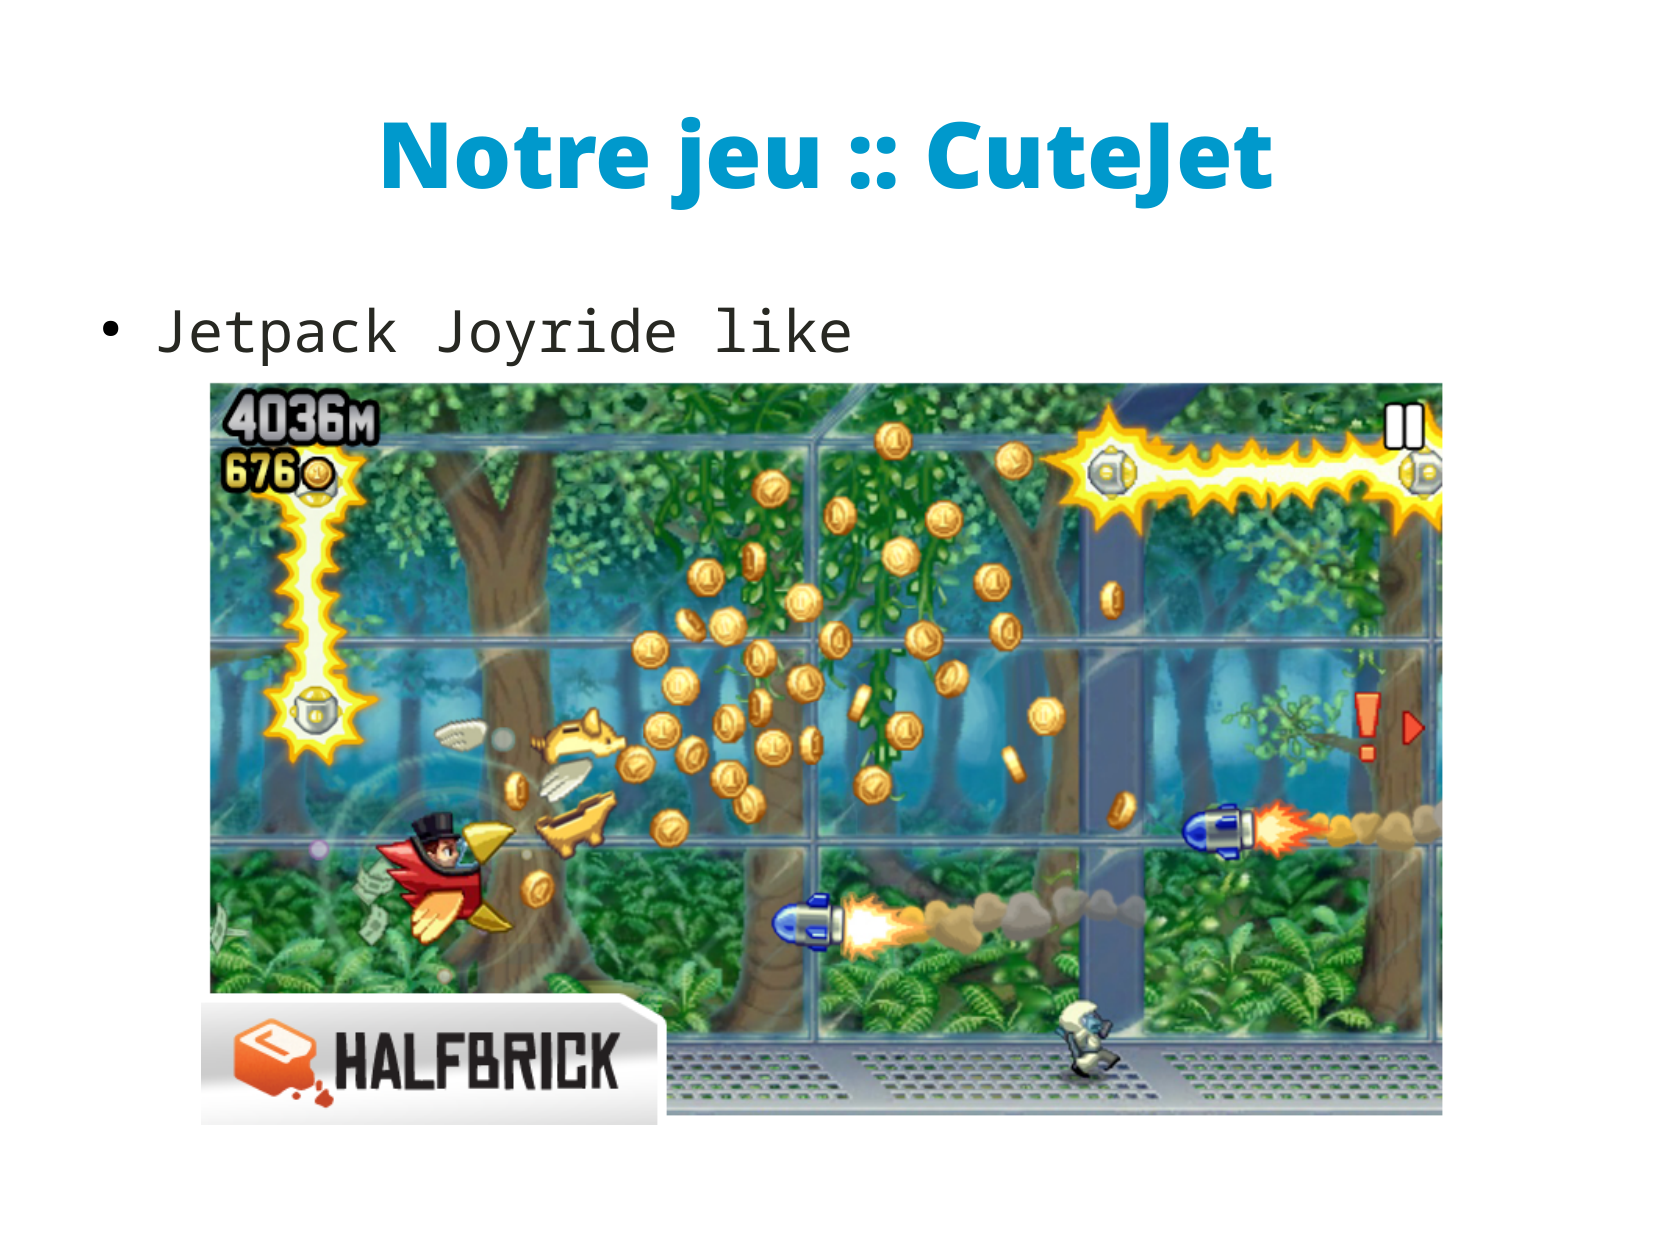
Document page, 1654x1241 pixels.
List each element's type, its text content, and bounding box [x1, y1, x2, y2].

picture [201, 374, 1452, 1125]
list Jetpack Joyride like [82, 290, 1571, 1010]
title Notre jeu :: CuteJet [82, 49, 1571, 257]
